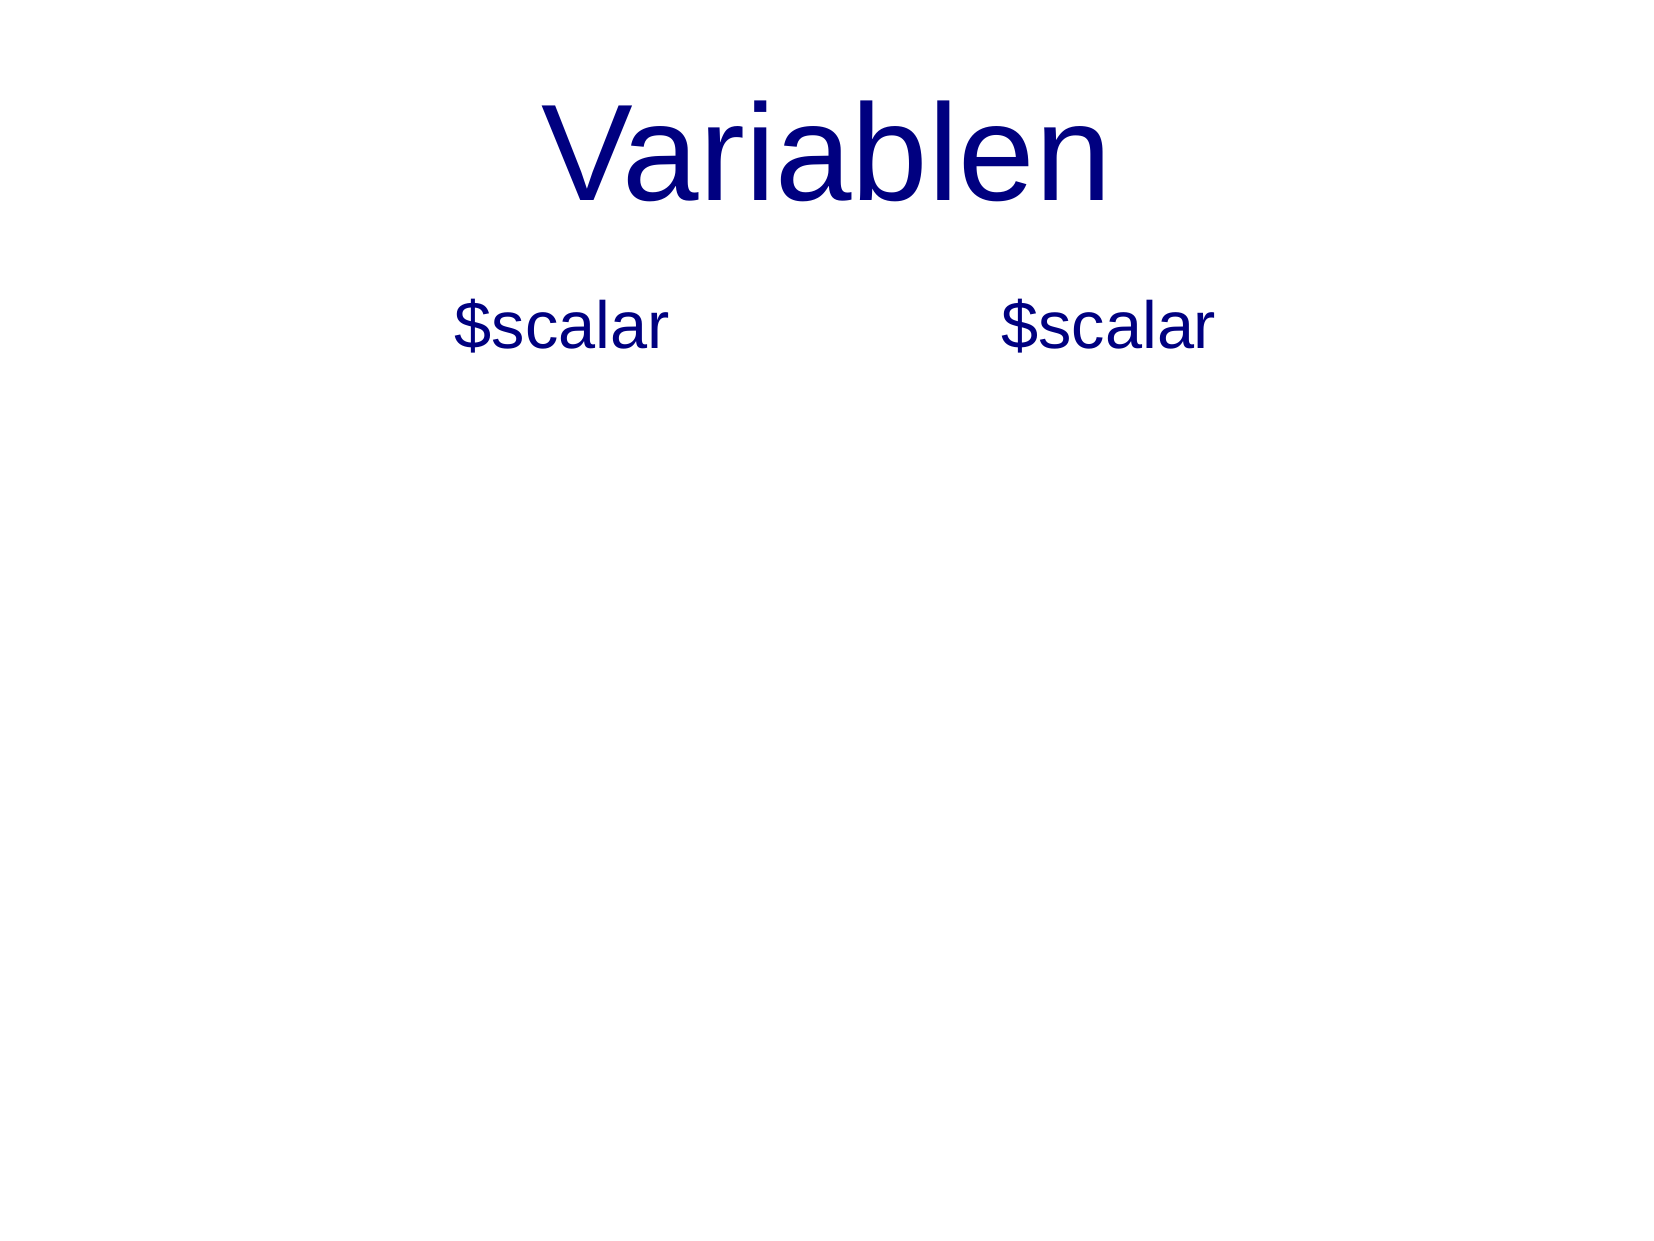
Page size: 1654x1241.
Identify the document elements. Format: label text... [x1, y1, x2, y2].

title Variablen [82, 49, 1571, 257]
subtitle $scalar $scalar @array @array $array[0] @array[0] $array[-1] @array[*-1] @array[0..3] @array[0..3] %hash %hash $hash{'key'} %hash{'key'} $hash{'key'} %hash<key> @hash{'k1','k2'} %hash<k1 k2> [82, 288, 1571, 1111]
